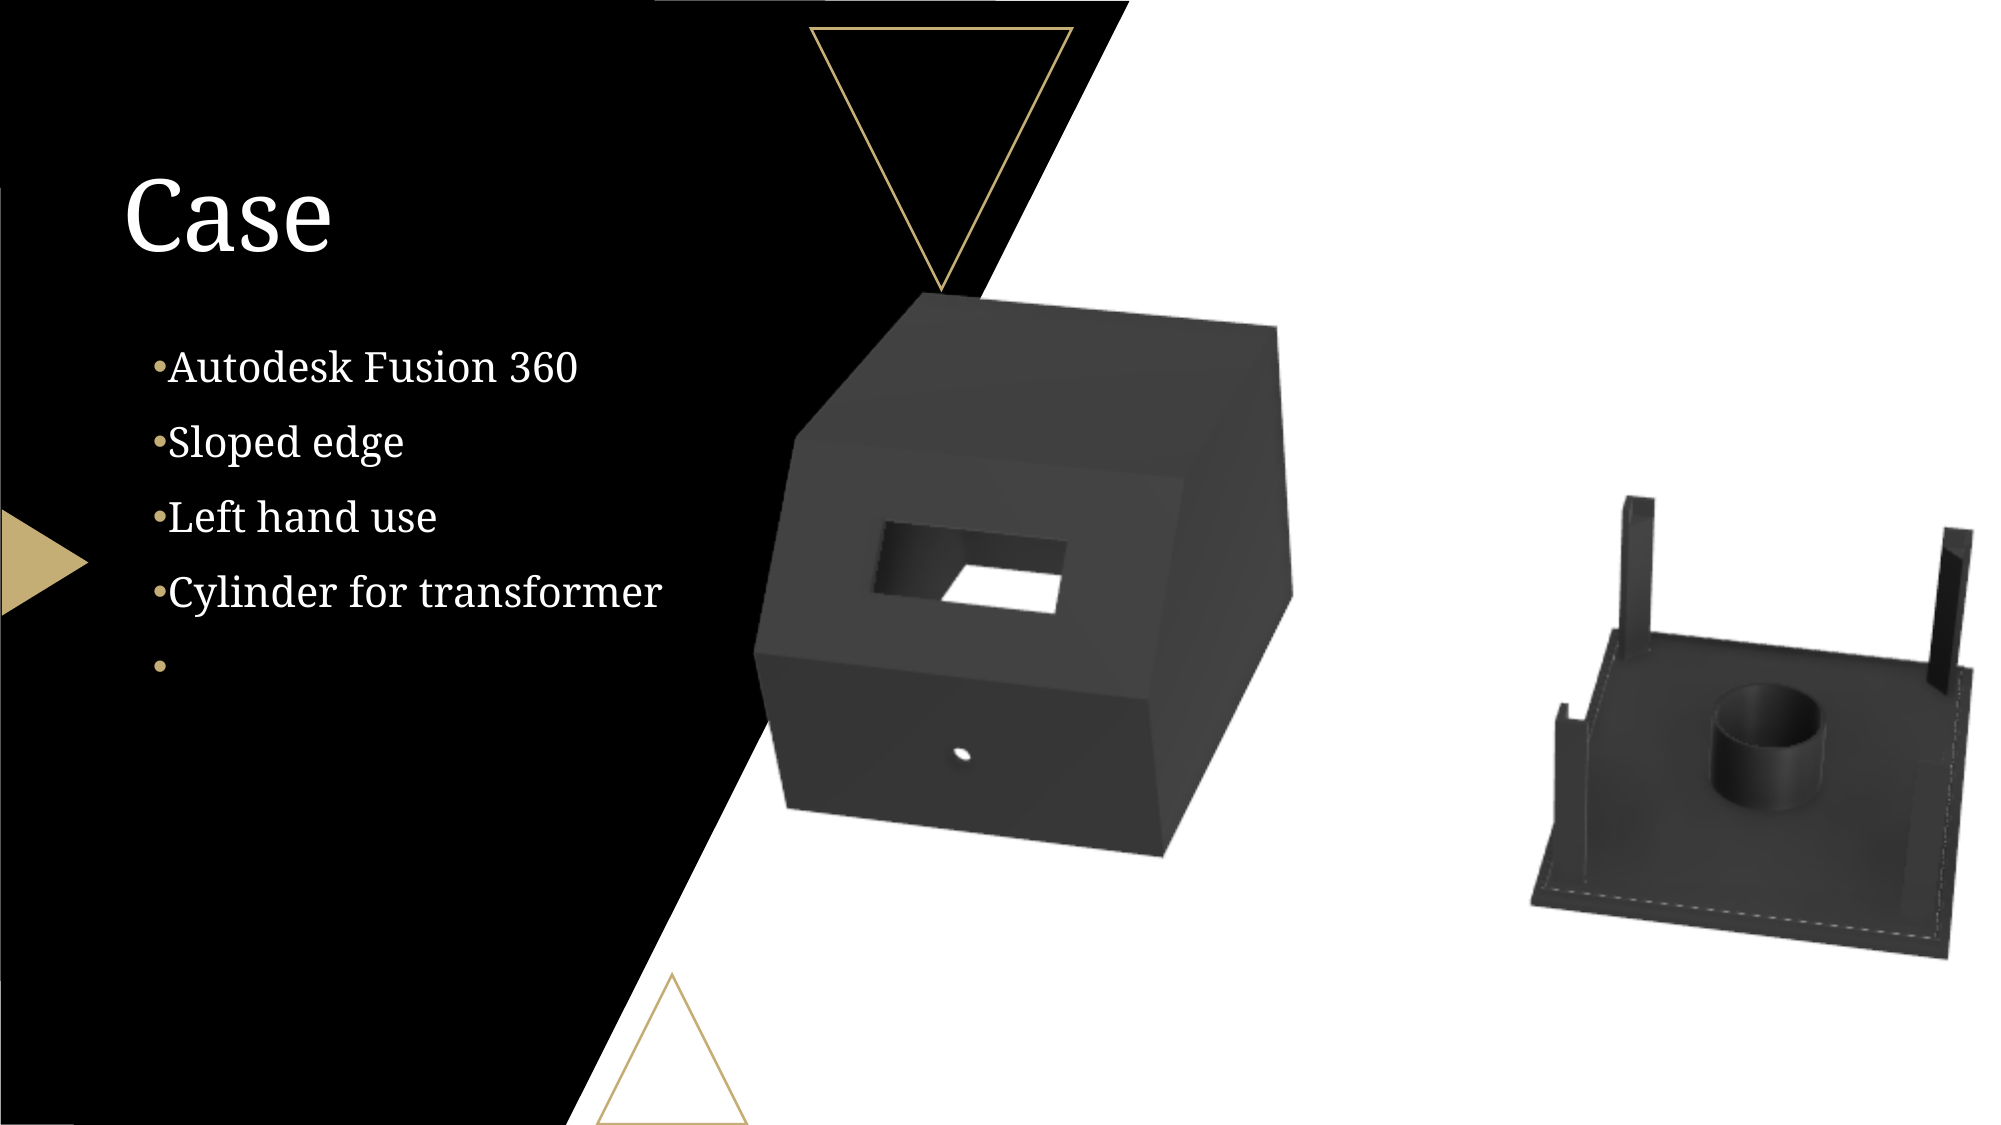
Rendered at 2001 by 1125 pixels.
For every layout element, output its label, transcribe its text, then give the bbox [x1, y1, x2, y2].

title Case [0, 146, 589, 291]
text_box Autodesk Fusion 360 Sloped edge Left hand use Cylinder for transformer [152, 333, 636, 979]
picture [636, 146, 2000, 1125]
